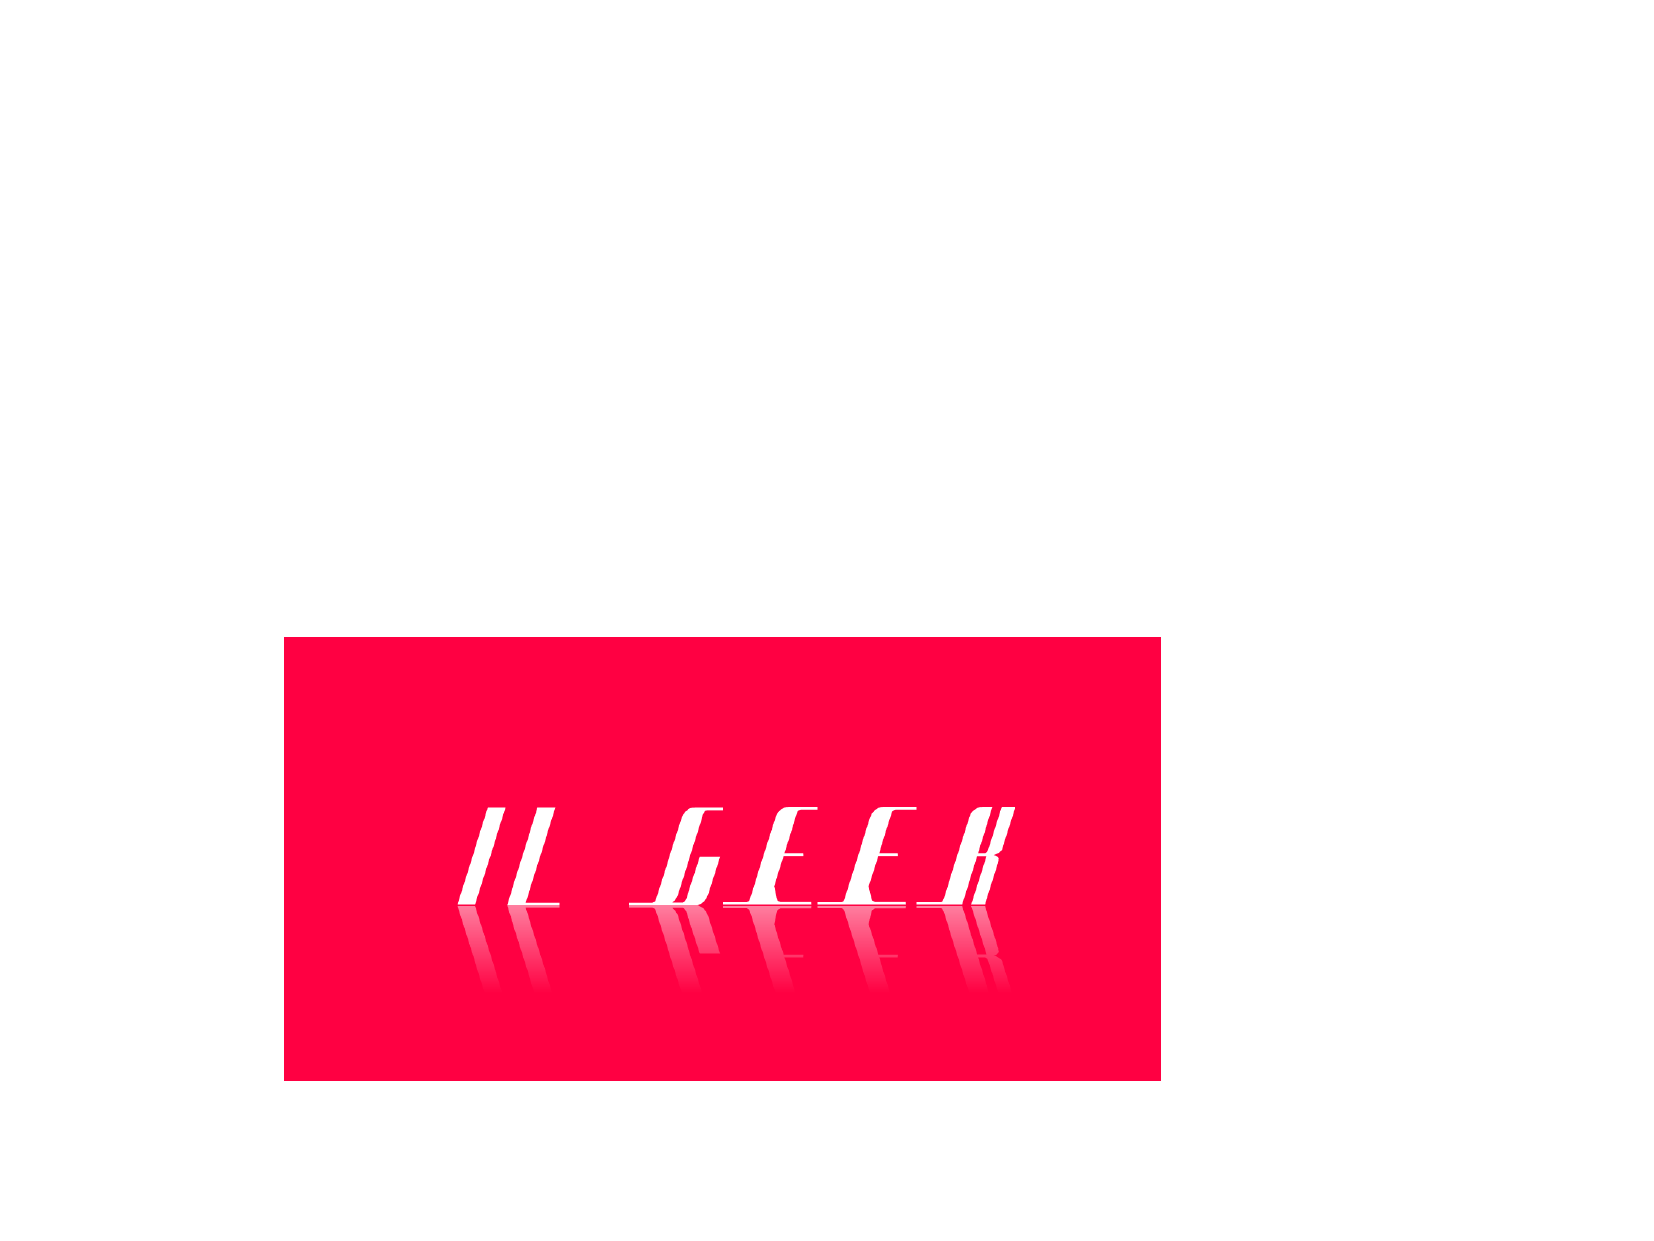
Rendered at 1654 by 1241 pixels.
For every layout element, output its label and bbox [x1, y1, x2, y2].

picture [284, 637, 1161, 1082]
